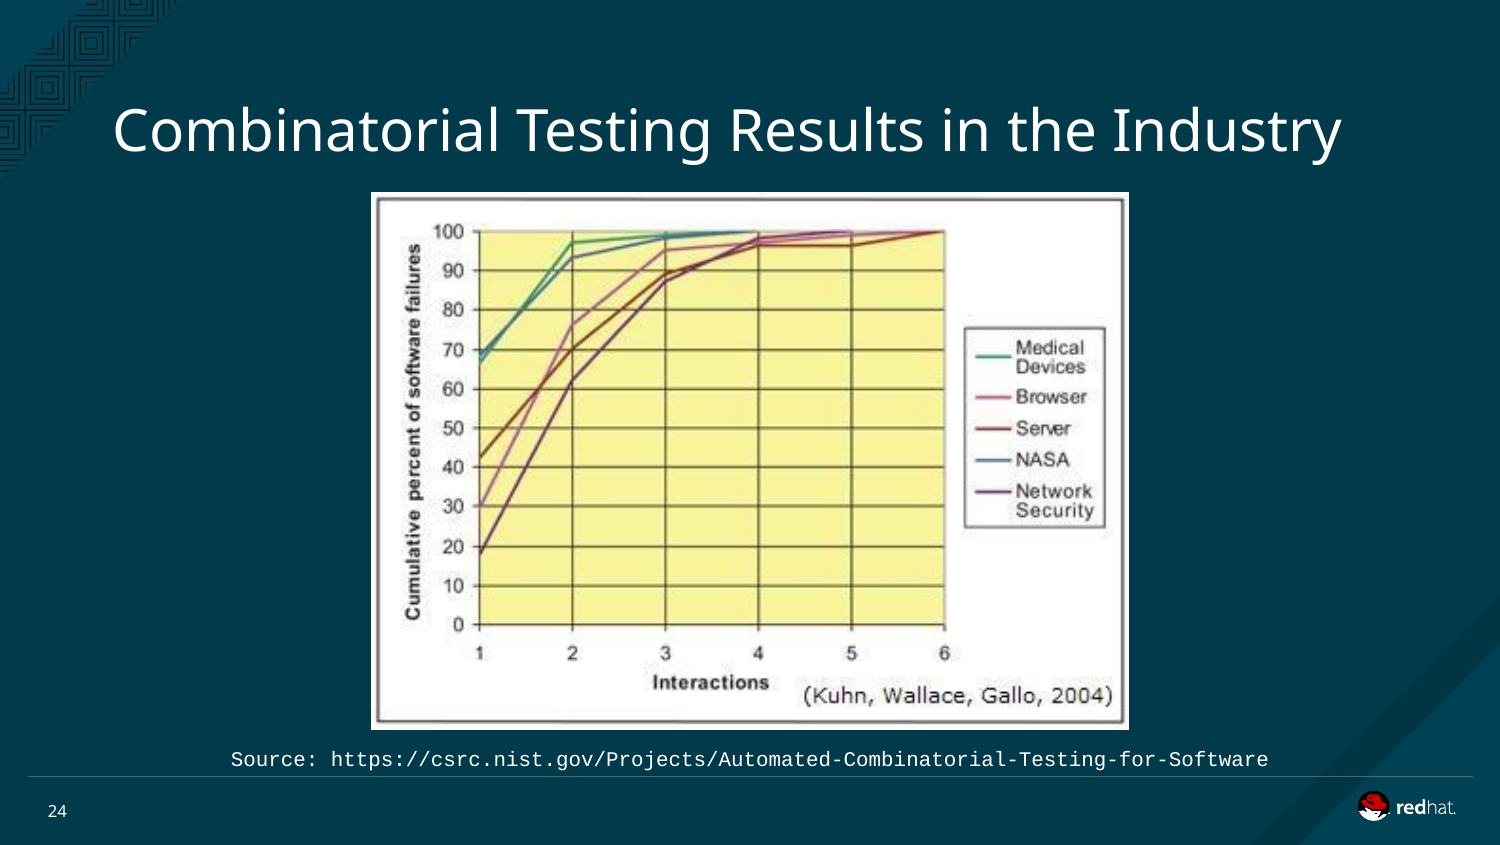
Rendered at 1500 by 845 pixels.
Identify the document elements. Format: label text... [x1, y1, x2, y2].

text_box Source: https://csrc.nist.gov/Projects/Automated-Combinatorial-Testing-for-Software [216, 742, 1284, 774]
picture [99, 38, 103, 49]
title Combinatorial Testing Results in the Industry [112, 0, 1388, 169]
picture [372, 193, 1128, 729]
